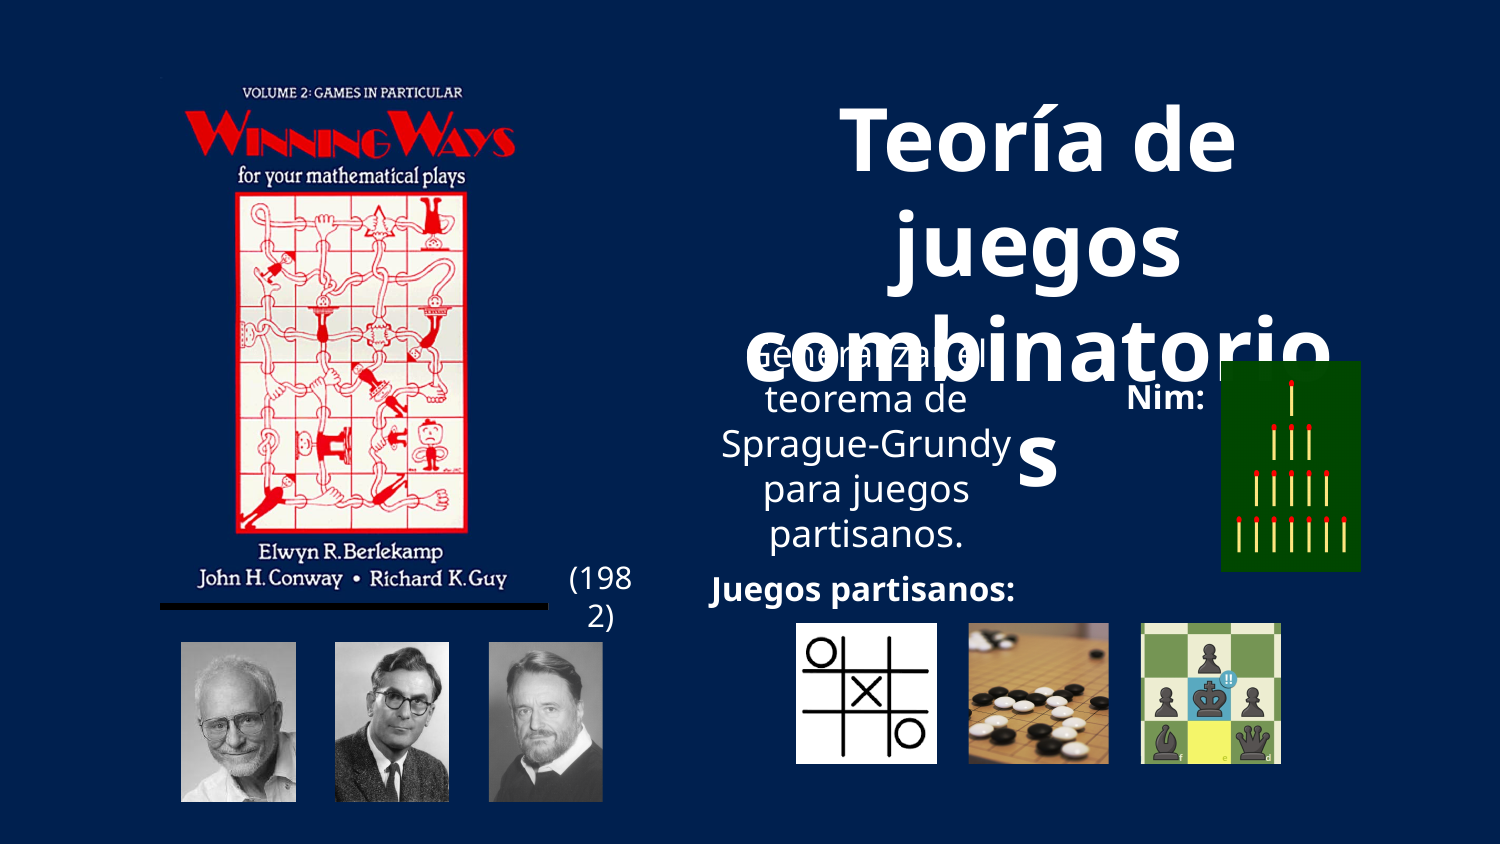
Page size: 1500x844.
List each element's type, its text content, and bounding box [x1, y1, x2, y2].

picture [1140, 623, 1281, 764]
title Generalizar el teorema de Sprague-Grundy para juegos partisanos. [684, 314, 1049, 530]
picture [488, 642, 603, 802]
title Nim: [1108, 361, 1223, 432]
title Teoría de juegos combinatorios [716, 69, 1361, 302]
title (1982) [548, 543, 654, 603]
picture [160, 77, 549, 603]
picture [335, 642, 449, 802]
picture [968, 623, 1109, 764]
title Juegos partisanos: [681, 552, 1046, 624]
picture [796, 624, 937, 764]
picture [181, 642, 296, 802]
picture [1221, 361, 1361, 572]
